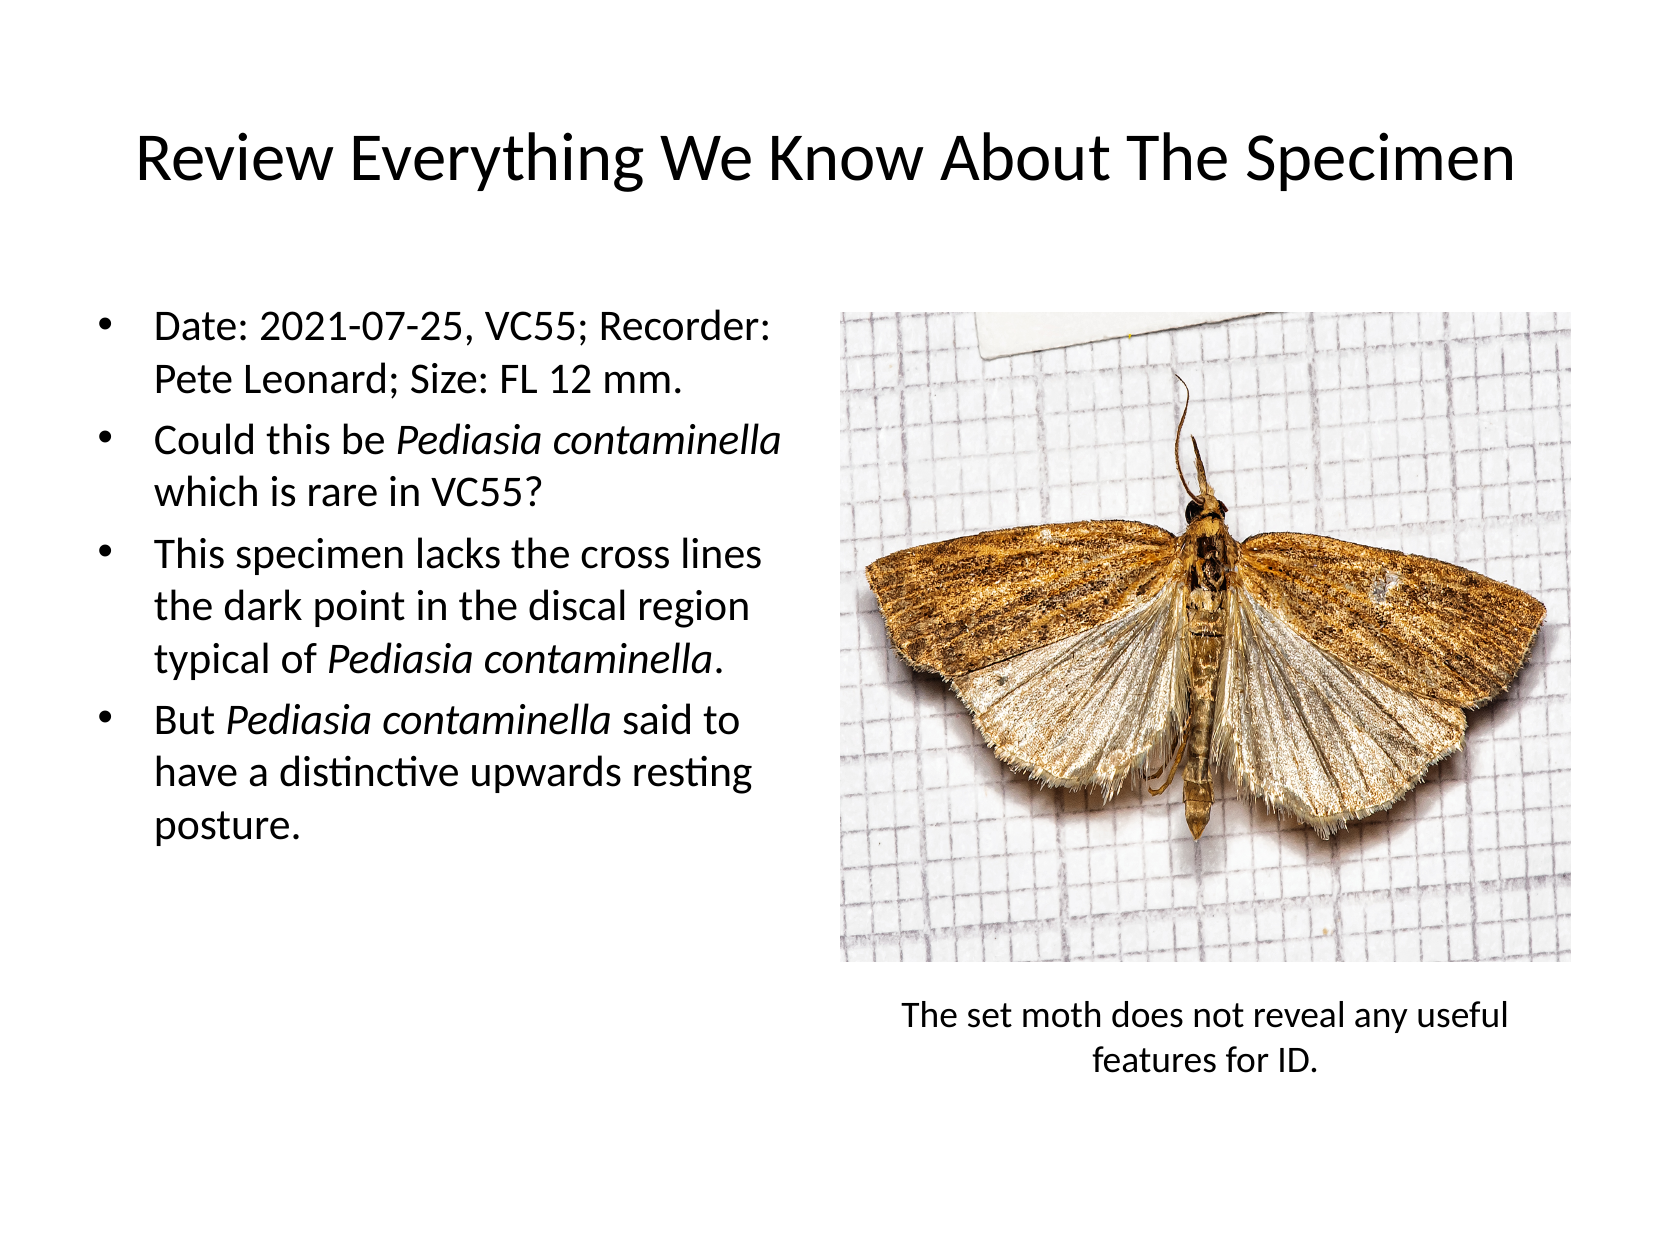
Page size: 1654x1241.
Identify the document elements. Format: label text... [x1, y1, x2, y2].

picture [840, 312, 1571, 962]
title Review Everything We Know About The Specimen [82, 49, 1571, 257]
list Date: 2021-07-25, VC55; Recorder: Pete Leonard; Size: FL 12 mm. Could this be Pediasia contaminella which is rare in VC55? This specimen lacks the cross lines the dark point in the discal region typical of Pediasia contaminella. But Pediasia contaminella said to have a distinctive upwards resting posture. [82, 289, 813, 1108]
text_box The set moth does not reveal any useful features for ID. [840, 982, 1571, 1106]
